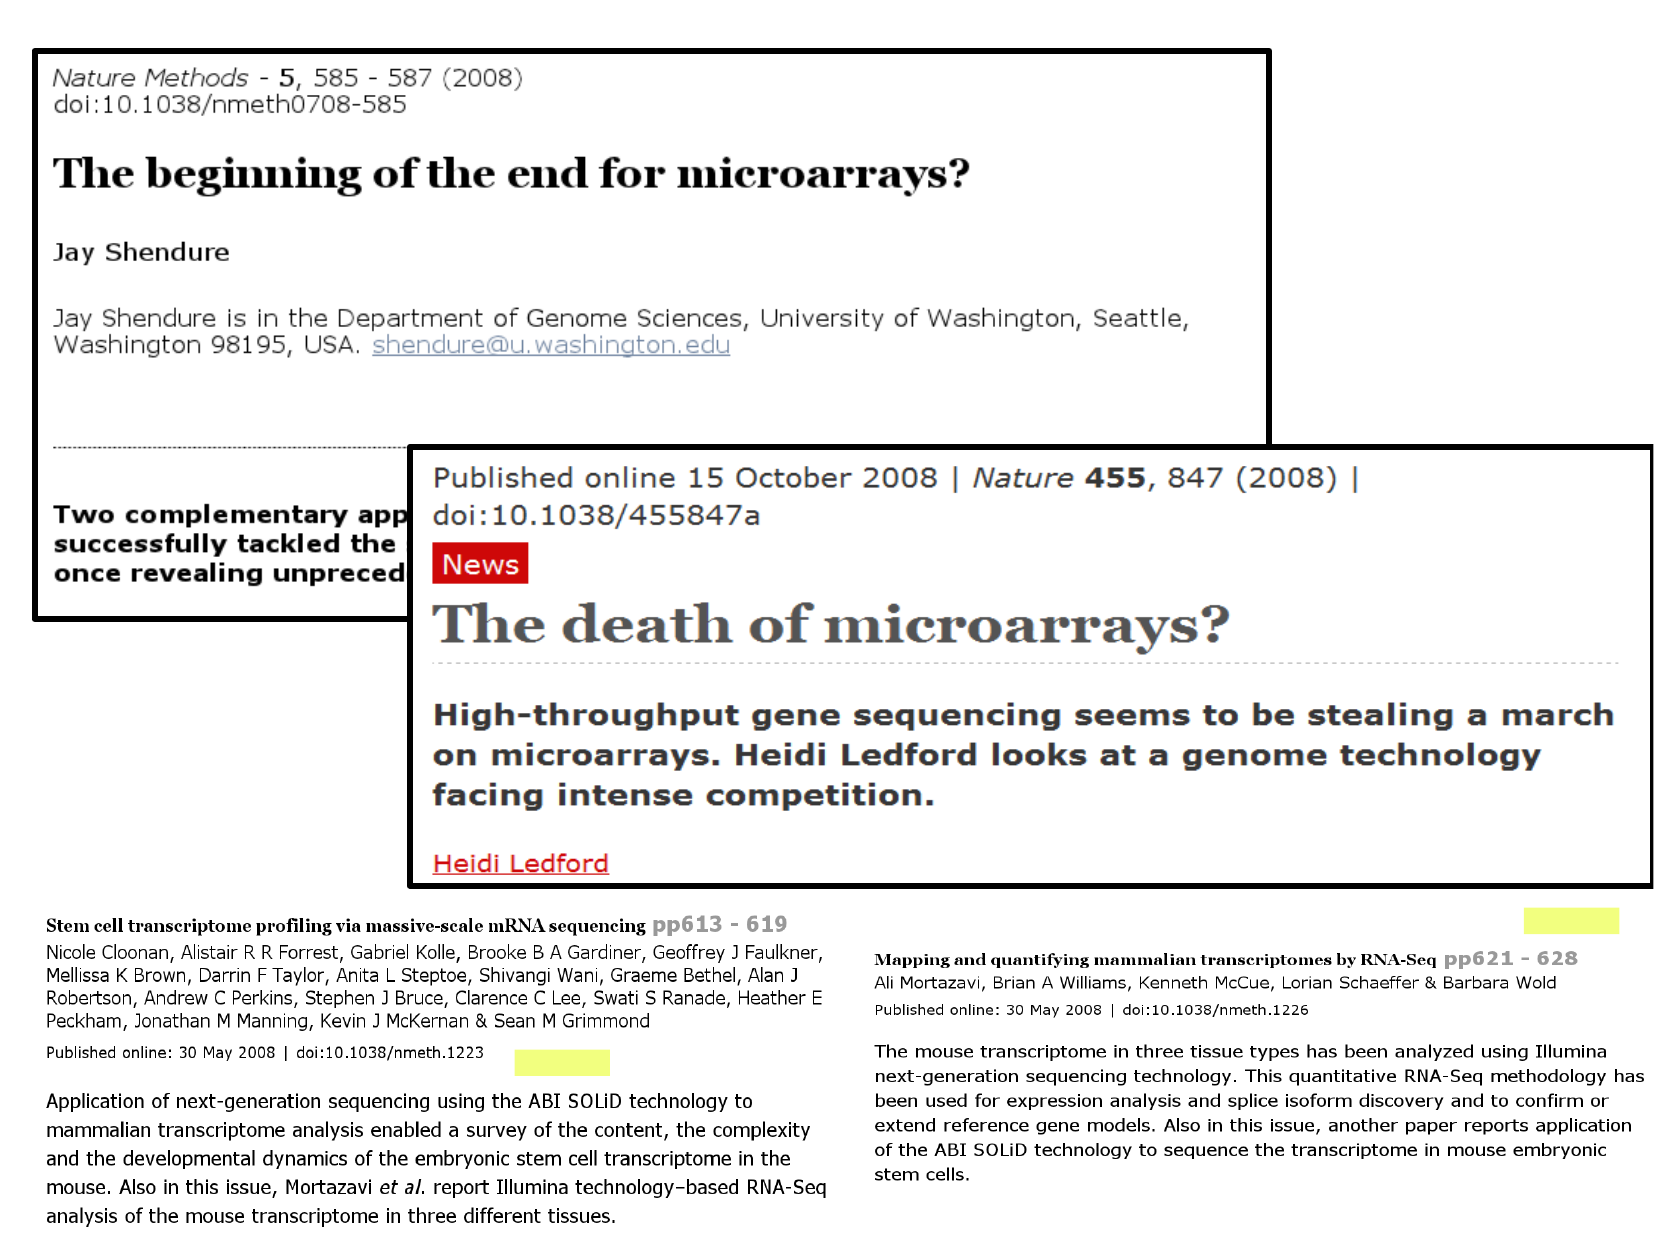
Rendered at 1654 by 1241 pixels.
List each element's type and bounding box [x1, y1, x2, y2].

picture [37, 902, 838, 1241]
picture [412, 450, 1651, 883]
picture [864, 937, 1654, 1196]
text_box [514, 1049, 610, 1076]
text_box [1523, 907, 1620, 935]
picture [37, 53, 1267, 617]
